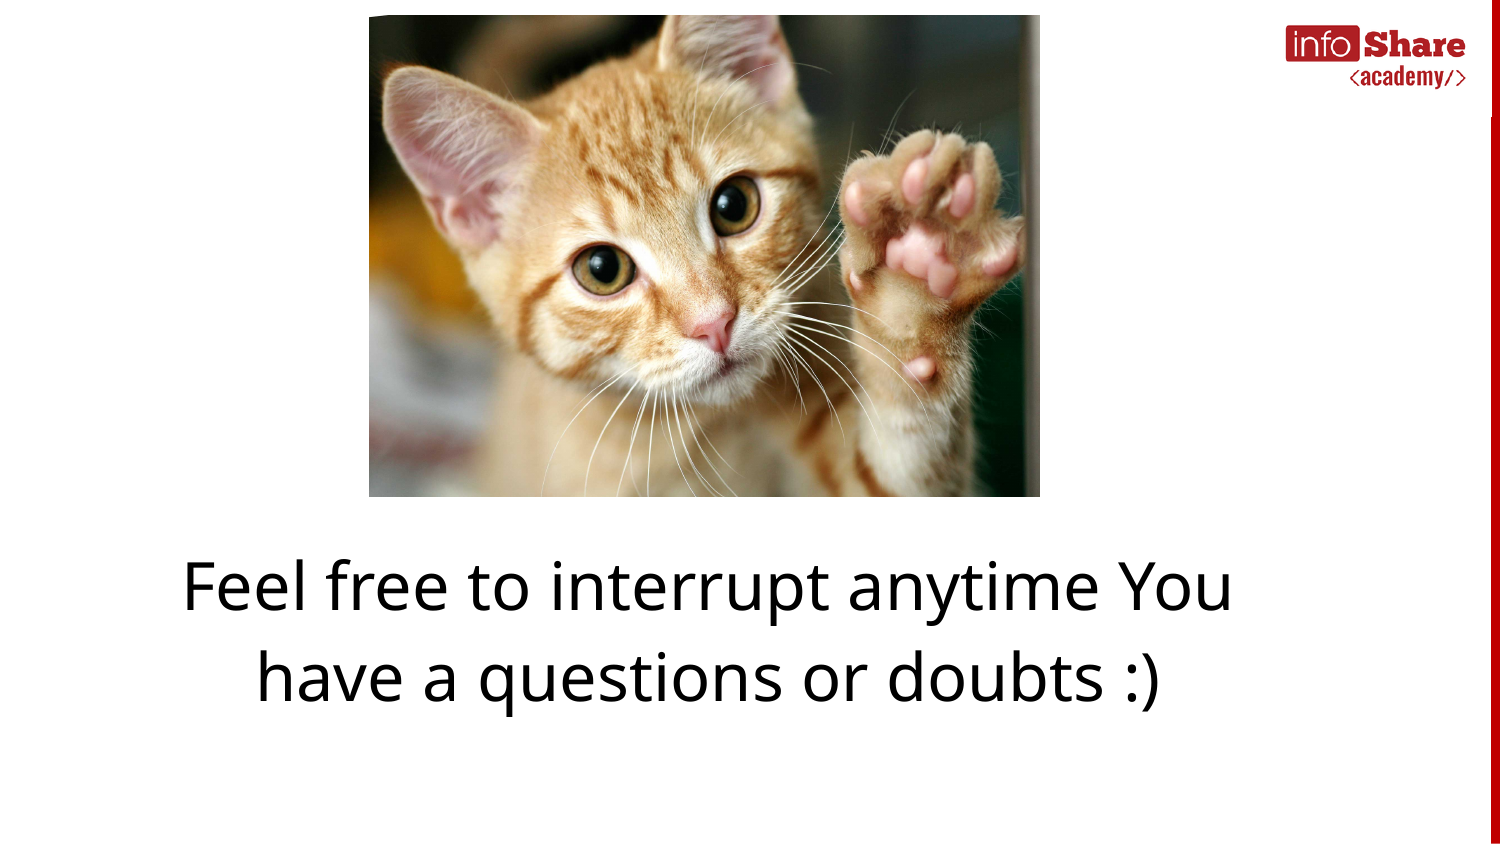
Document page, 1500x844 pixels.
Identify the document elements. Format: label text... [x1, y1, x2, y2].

picture [369, 15, 1040, 497]
text_box Feel free to interrupt anytime You have a questions or doubts :) [165, 374, 1252, 844]
picture [1258, 0, 1492, 117]
